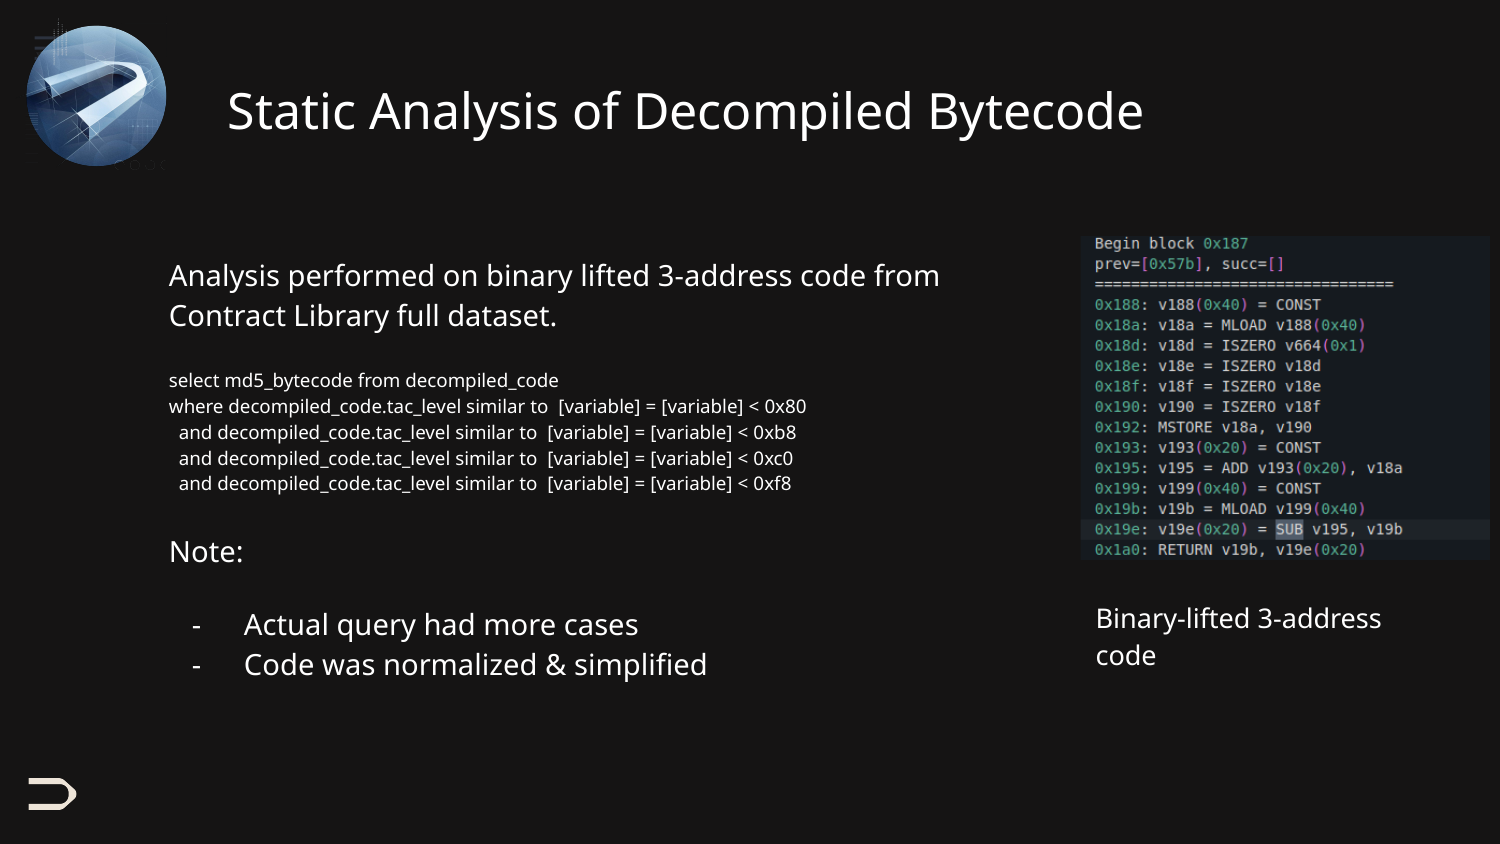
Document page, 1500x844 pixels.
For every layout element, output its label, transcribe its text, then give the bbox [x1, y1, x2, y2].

picture [20, 761, 85, 827]
picture [1080, 236, 1490, 560]
text_box Binary-lifted 3-address code [1080, 581, 1452, 686]
list Analysis performed on binary lifted 3-address code from Contract Library full dataset. select md5_bytecode from decompiled_code where decompiled_code.tac_level similar to [variable] = [variable] < 0x80 and decompiled_code.tac_level similar to [variable] = [variable] < 0xb8 and decompiled_code.tac_level similar to [variable] = [variable] < 0xc0 and decompiled_code.tac_level similar to [variable] = [variable] < 0xf8 Note: Actual query had more cases Code was normalized & simplified [153, 236, 1028, 715]
title Static Analysis of Decompiled Bytecode [212, 64, 1368, 215]
picture [0, 0, 193, 193]
